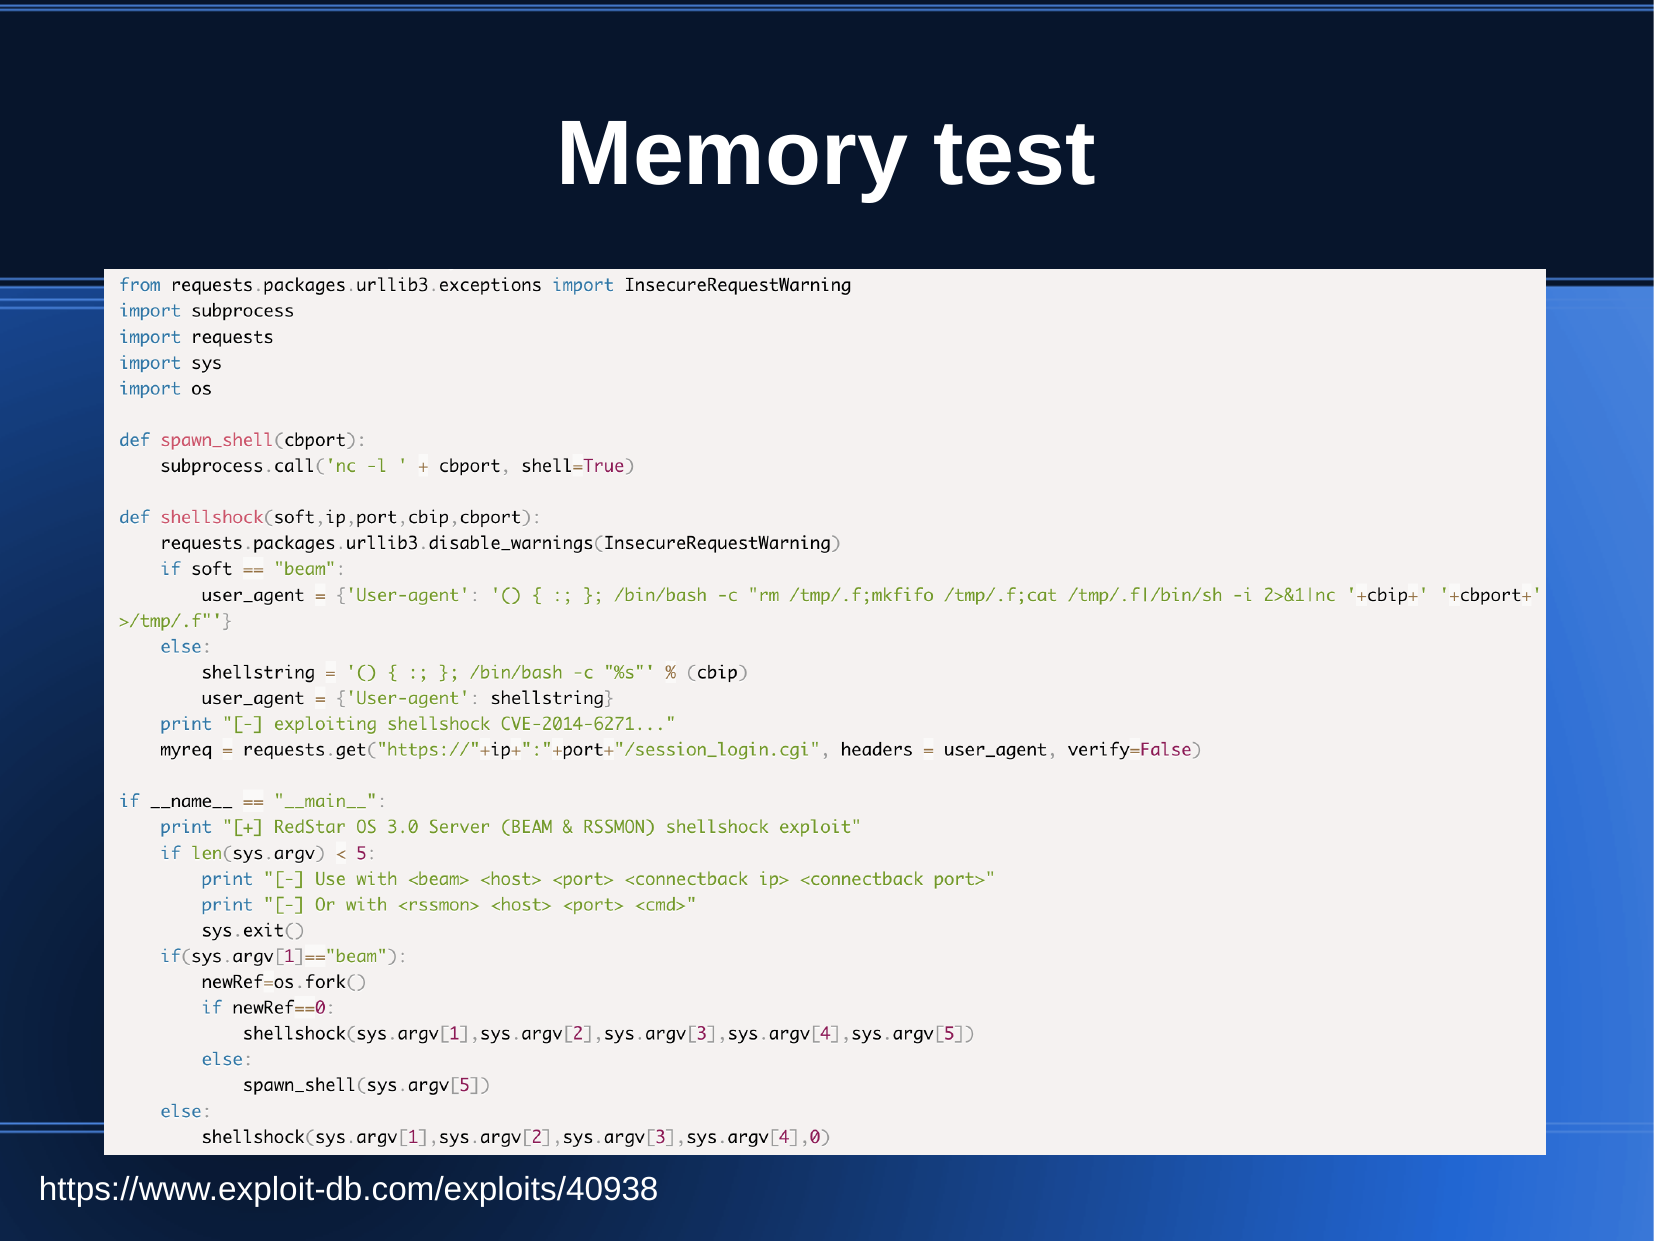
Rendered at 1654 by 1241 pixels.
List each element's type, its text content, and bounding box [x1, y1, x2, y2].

text_box https://www.exploit-db.com/exploits/40938 [24, 1162, 1606, 1216]
title Memory test [82, 49, 1571, 257]
picture [0, 0, 1654, 1241]
